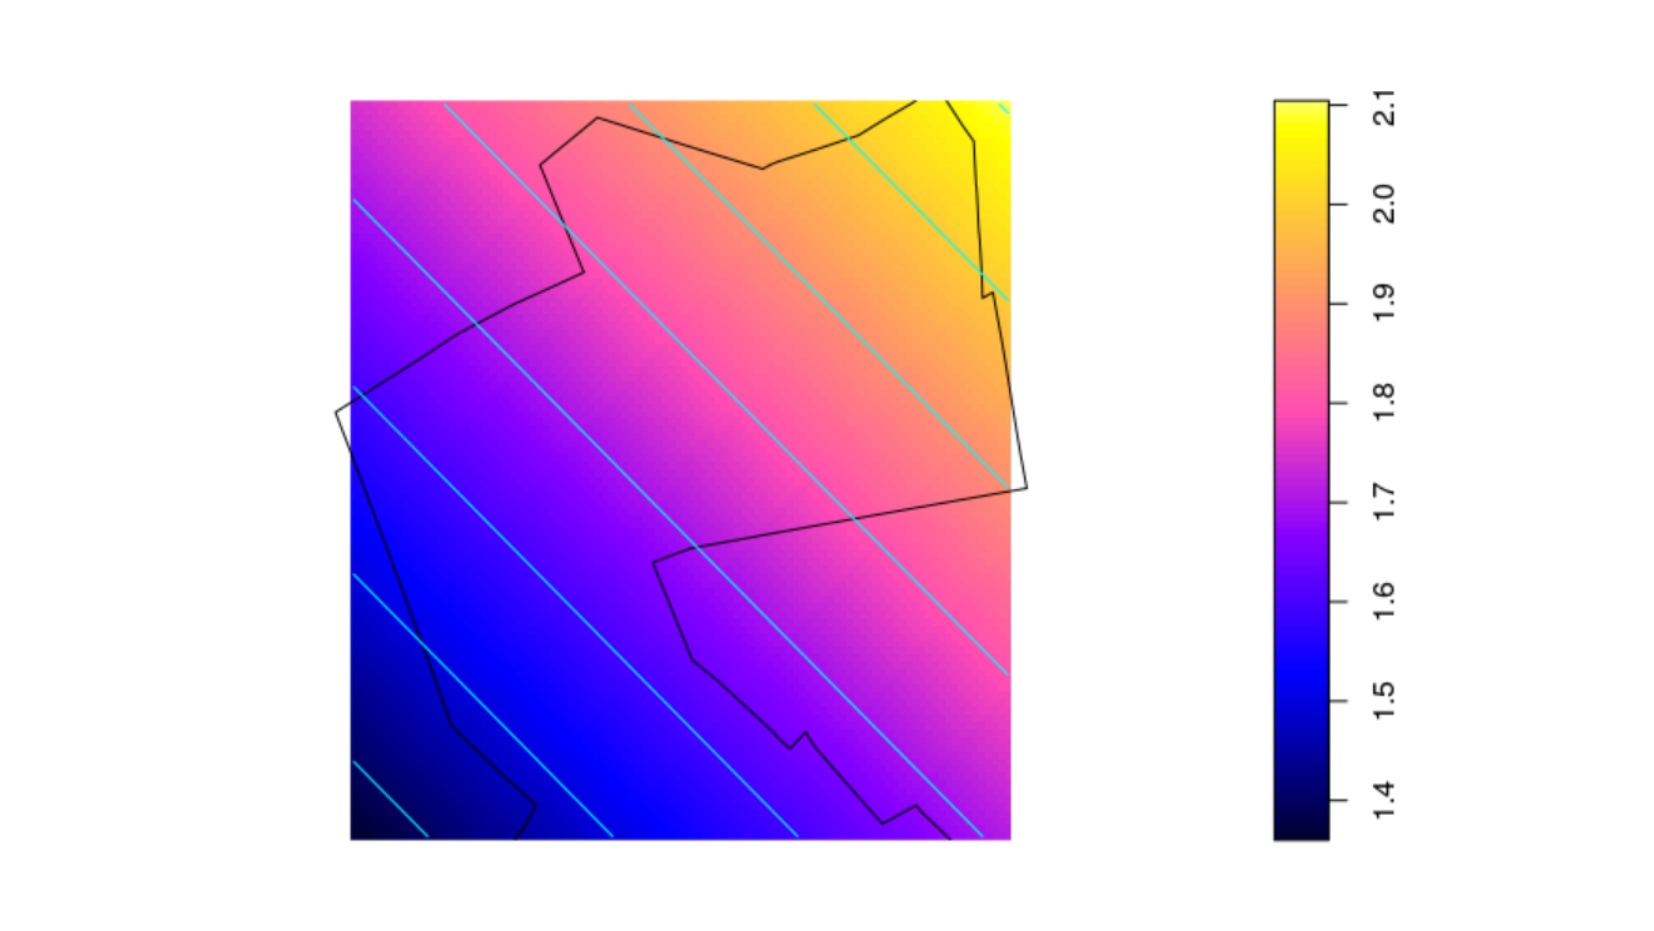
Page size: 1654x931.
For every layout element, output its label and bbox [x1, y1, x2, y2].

picture [326, 91, 1422, 860]
